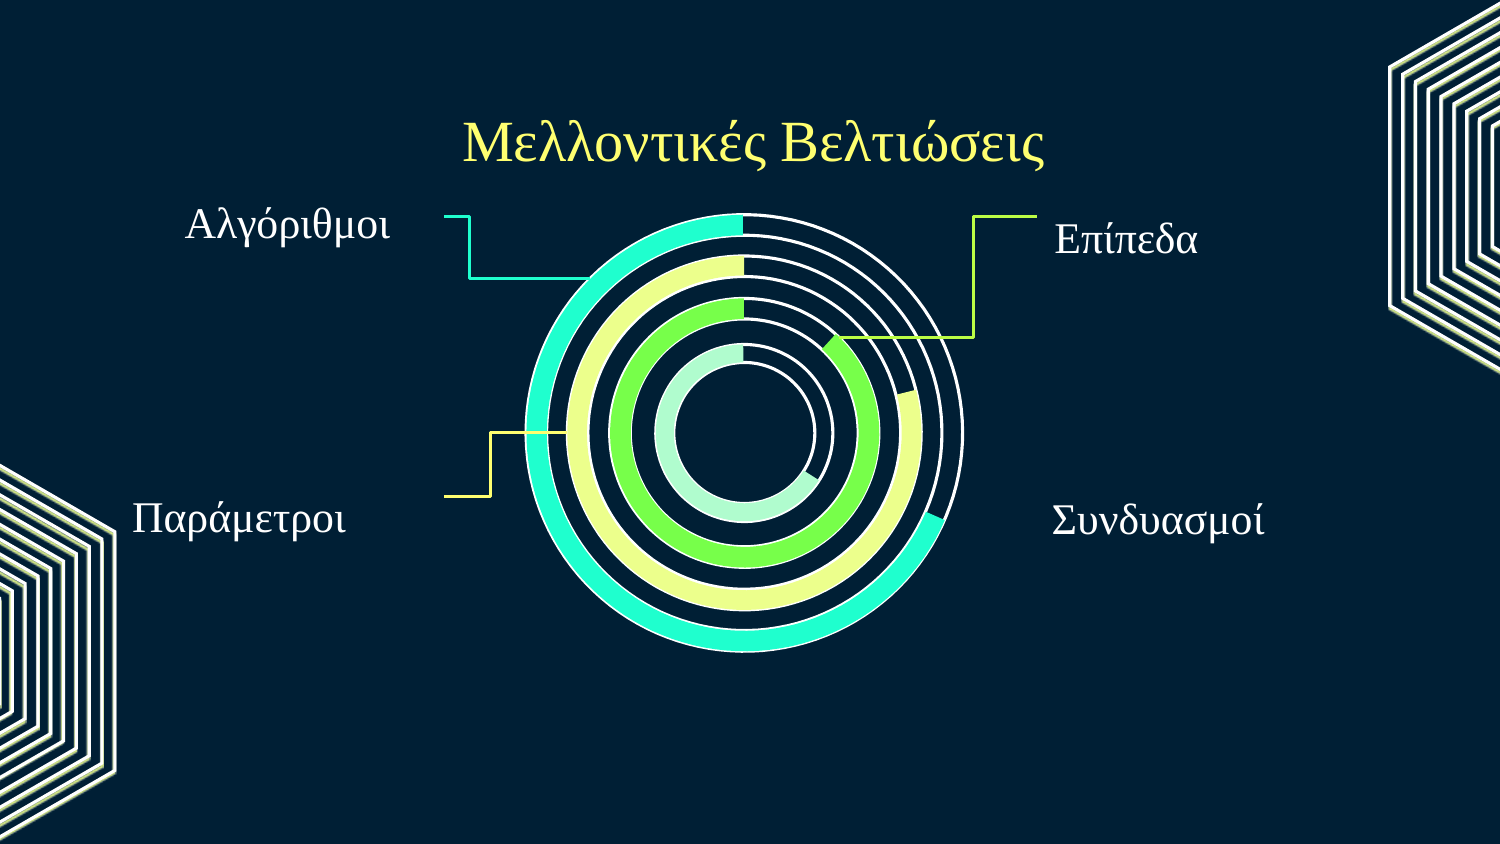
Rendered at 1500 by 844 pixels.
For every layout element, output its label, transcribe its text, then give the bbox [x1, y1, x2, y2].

text_box [567, 255, 922, 610]
text_box [610, 298, 880, 568]
title Μελλοντικές Βελτιώσεις [116, 88, 1390, 137]
text_box Αλγόριθμοι [169, 180, 436, 243]
text_box [655, 344, 819, 522]
text_box Παράμετροι [116, 473, 450, 516]
text_box [526, 214, 743, 431]
text_box [526, 434, 945, 652]
text_box Επίπεδα [1039, 194, 1373, 243]
text_box Συνδυασμοί [1036, 475, 1383, 523]
